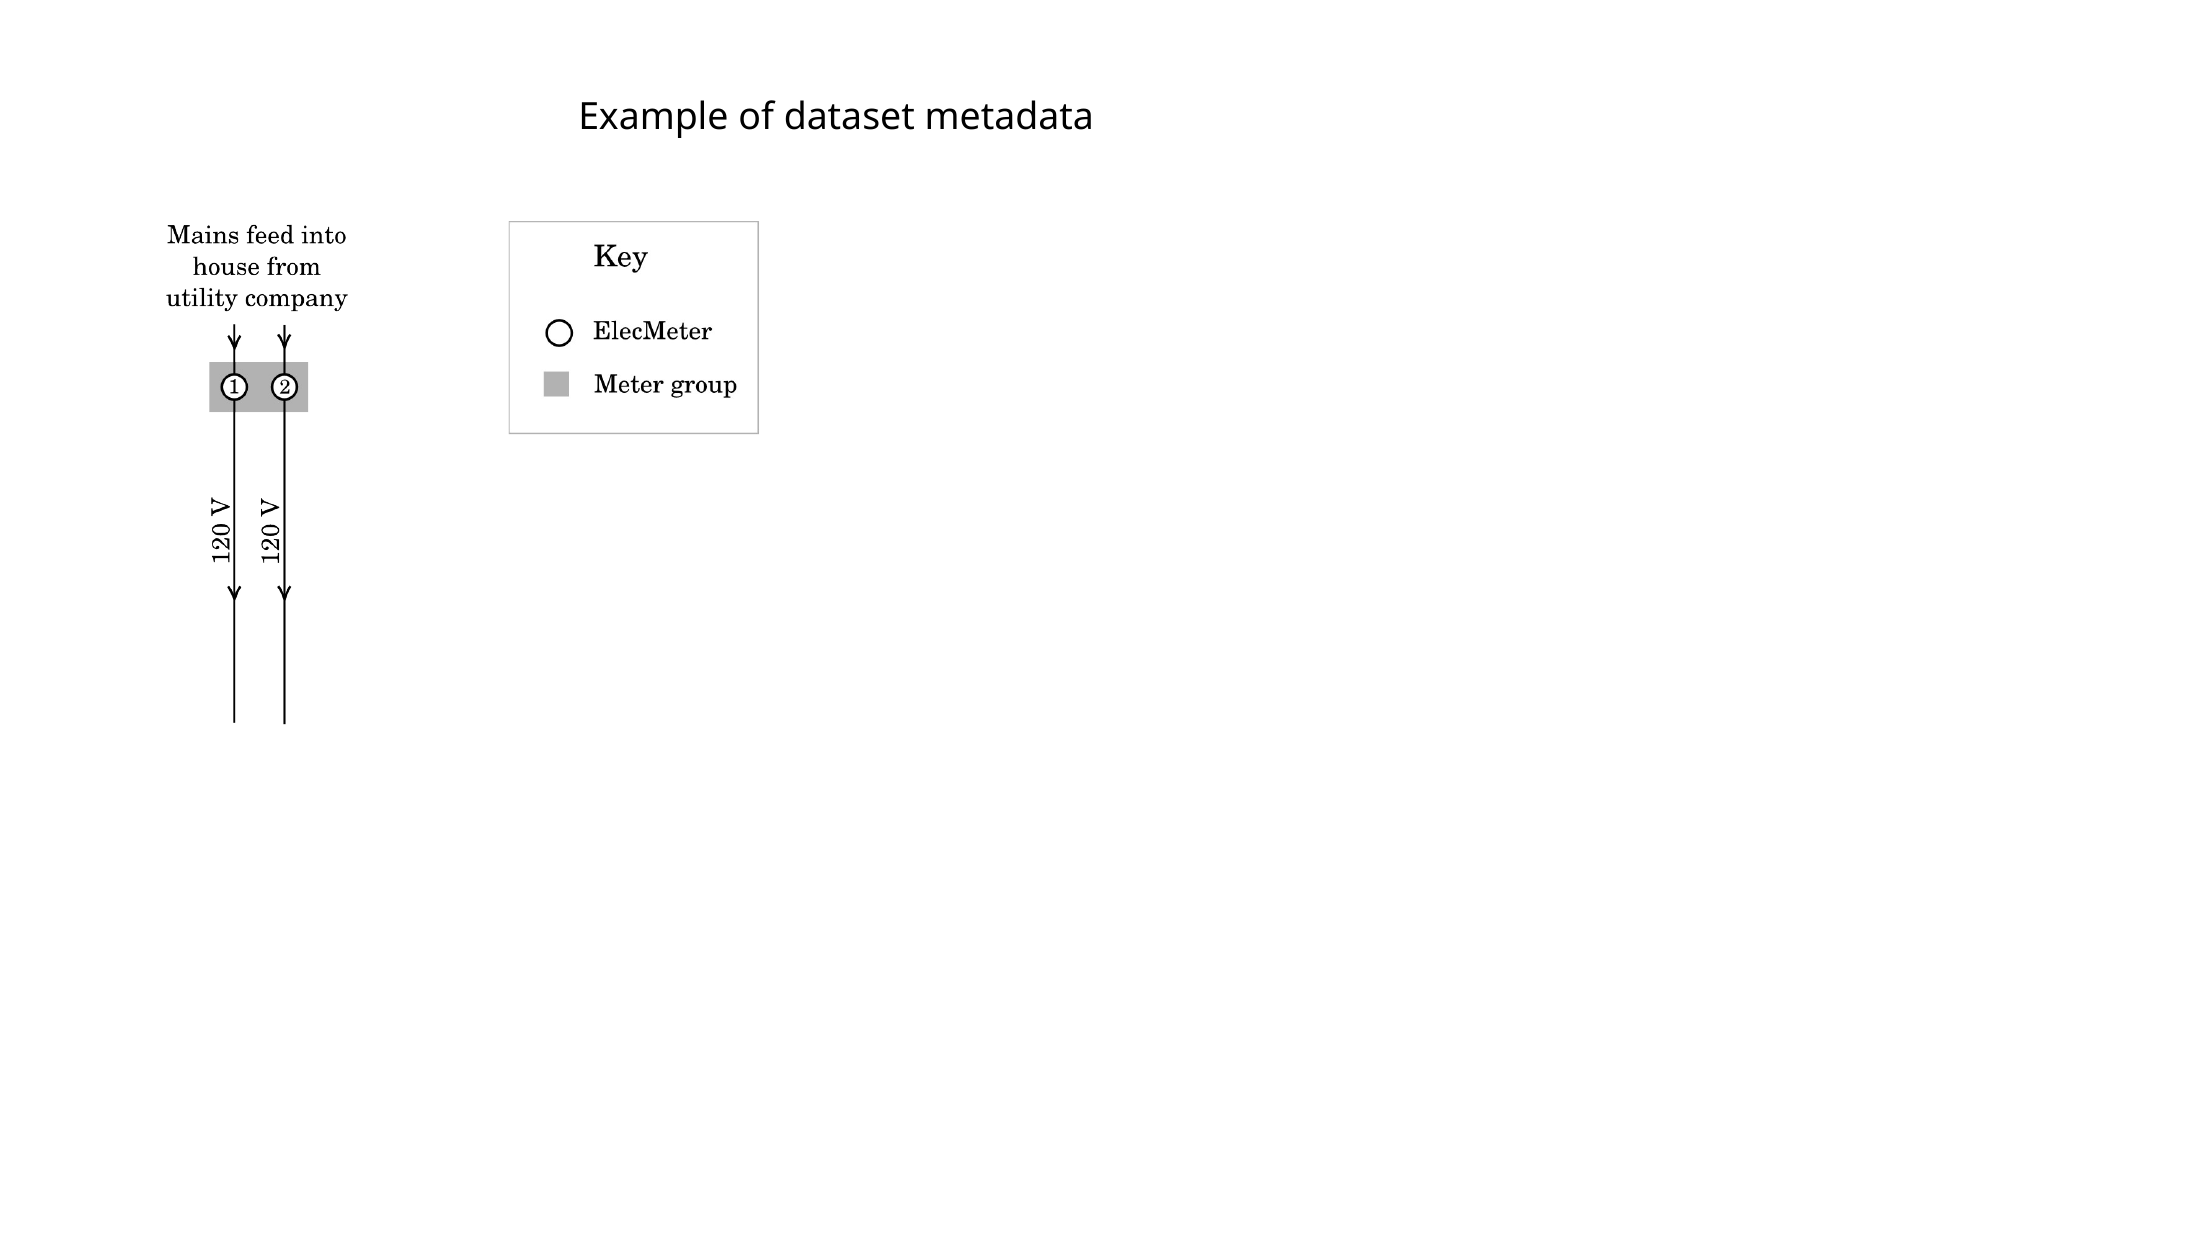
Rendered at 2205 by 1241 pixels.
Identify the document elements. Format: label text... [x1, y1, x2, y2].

text_box Example of dataset metadata [563, 81, 1103, 146]
picture [20, 220, 1636, 1022]
